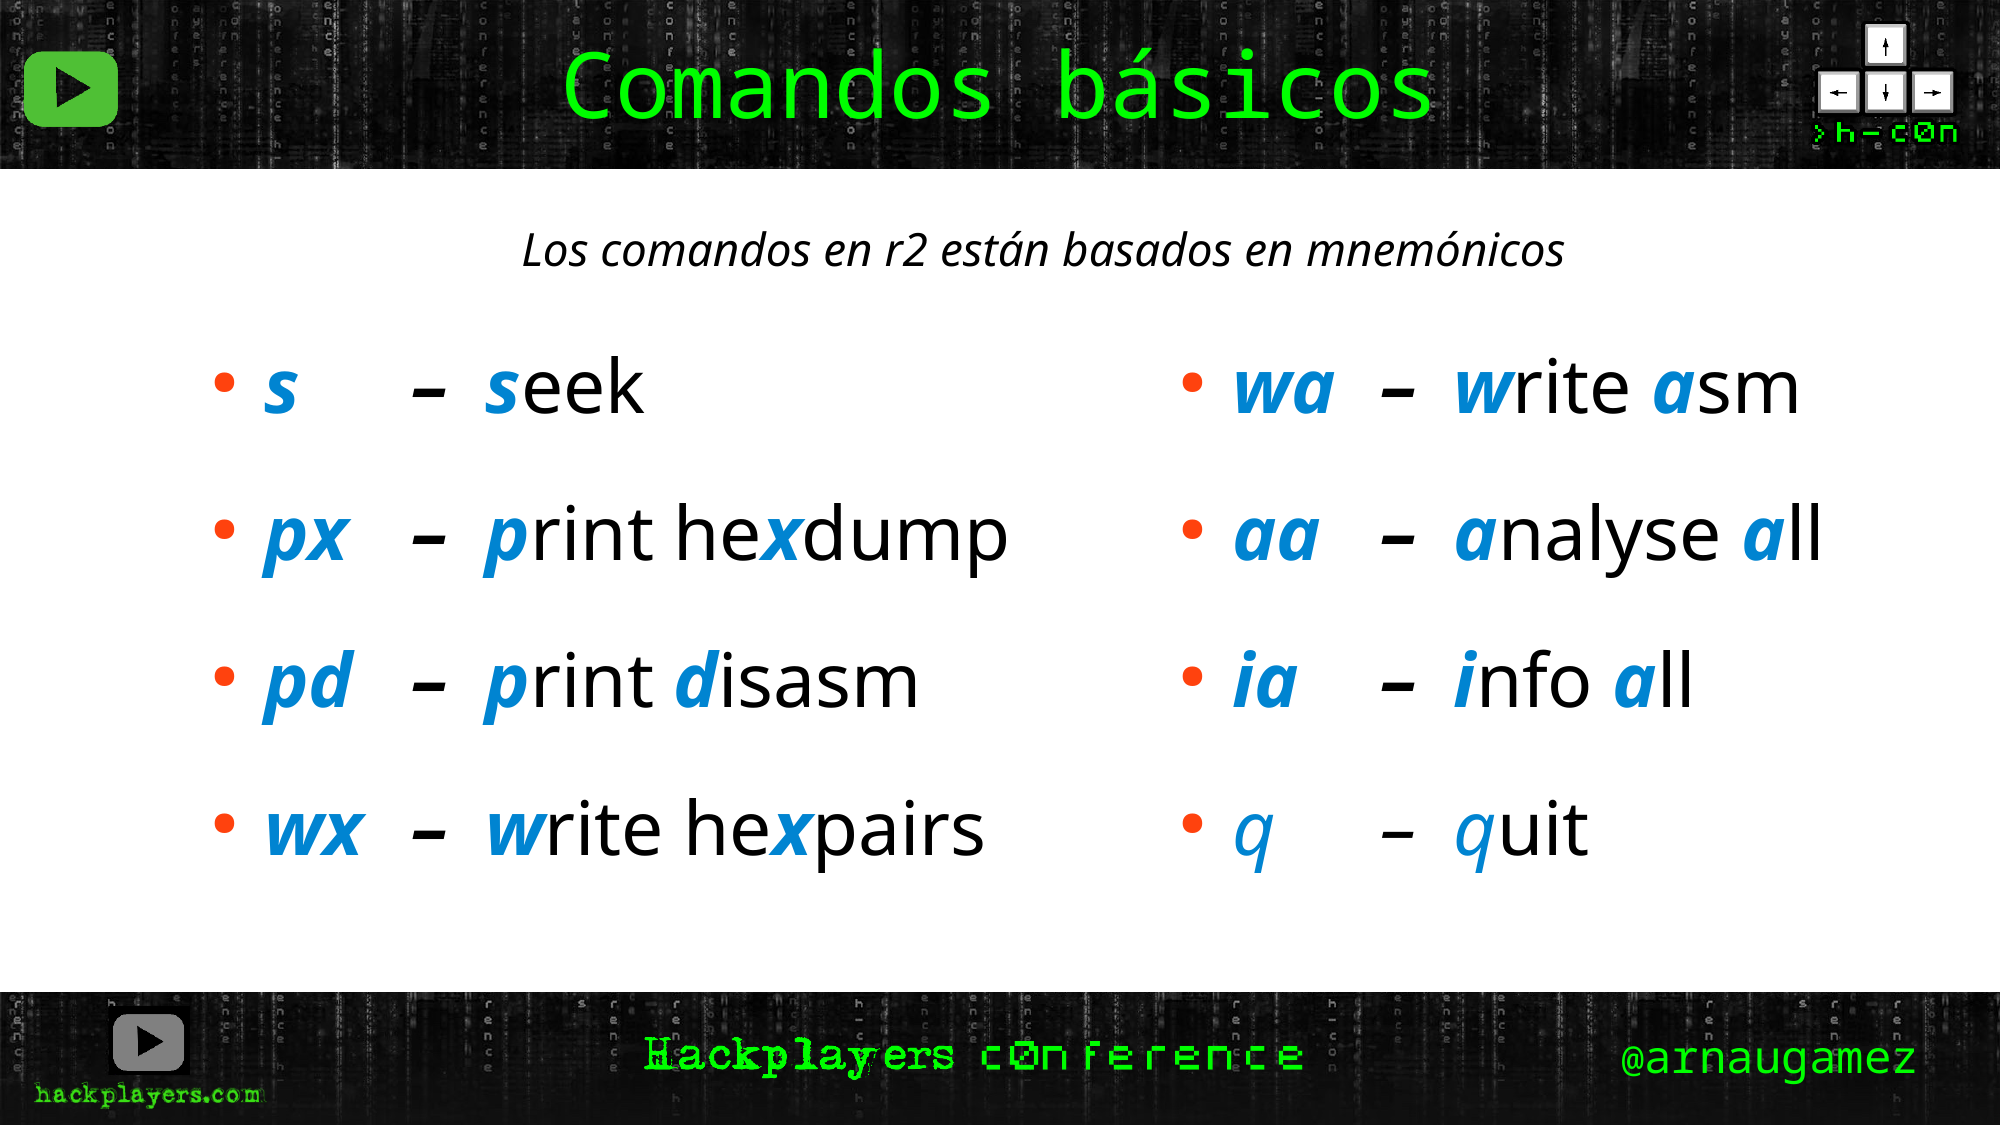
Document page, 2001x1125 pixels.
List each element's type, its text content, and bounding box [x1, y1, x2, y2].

title Comandos básicos [255, 0, 1745, 166]
list s – seek px – print hexdump pd – print disasm wx – write hexpairs [193, 332, 1128, 916]
picture [0, 0, 2000, 169]
list wa – write asm aa – analyse all ia – info all q – quit [1161, 332, 2000, 916]
text_box Los comandos en r2 están basados en mnemónicos [506, 210, 1494, 280]
picture [0, 992, 2000, 1125]
